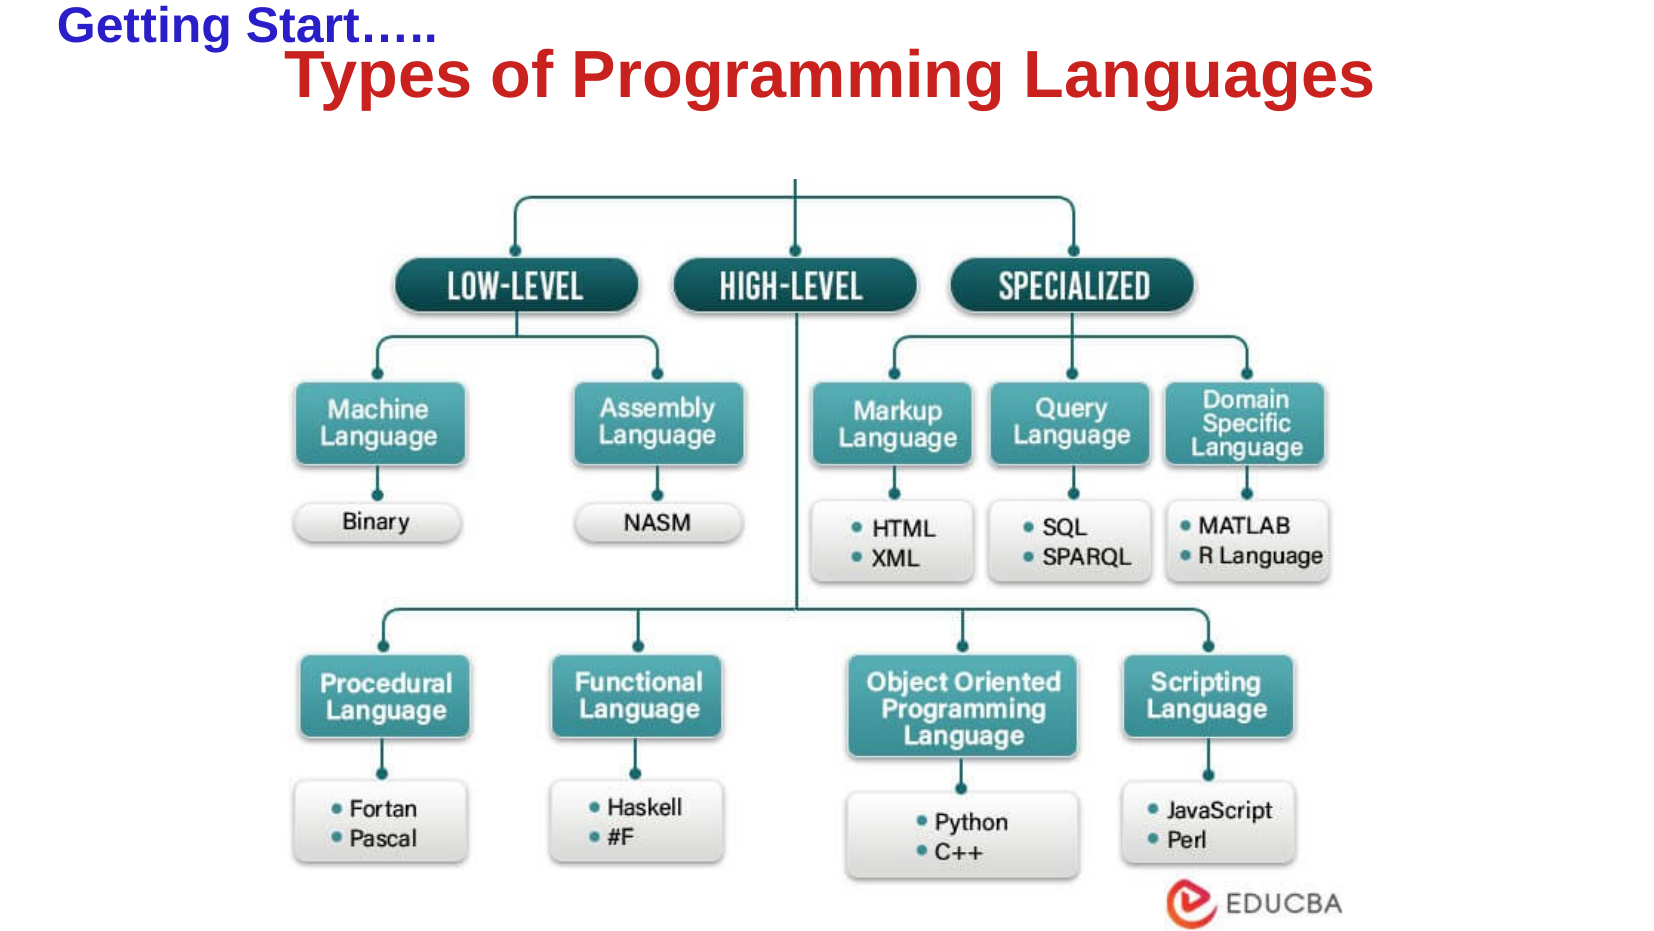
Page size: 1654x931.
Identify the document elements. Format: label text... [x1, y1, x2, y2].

text_box Types of Programming Languages [270, 30, 1621, 136]
picture [225, 179, 1351, 931]
text_box Getting Start….. [15, 0, 481, 61]
